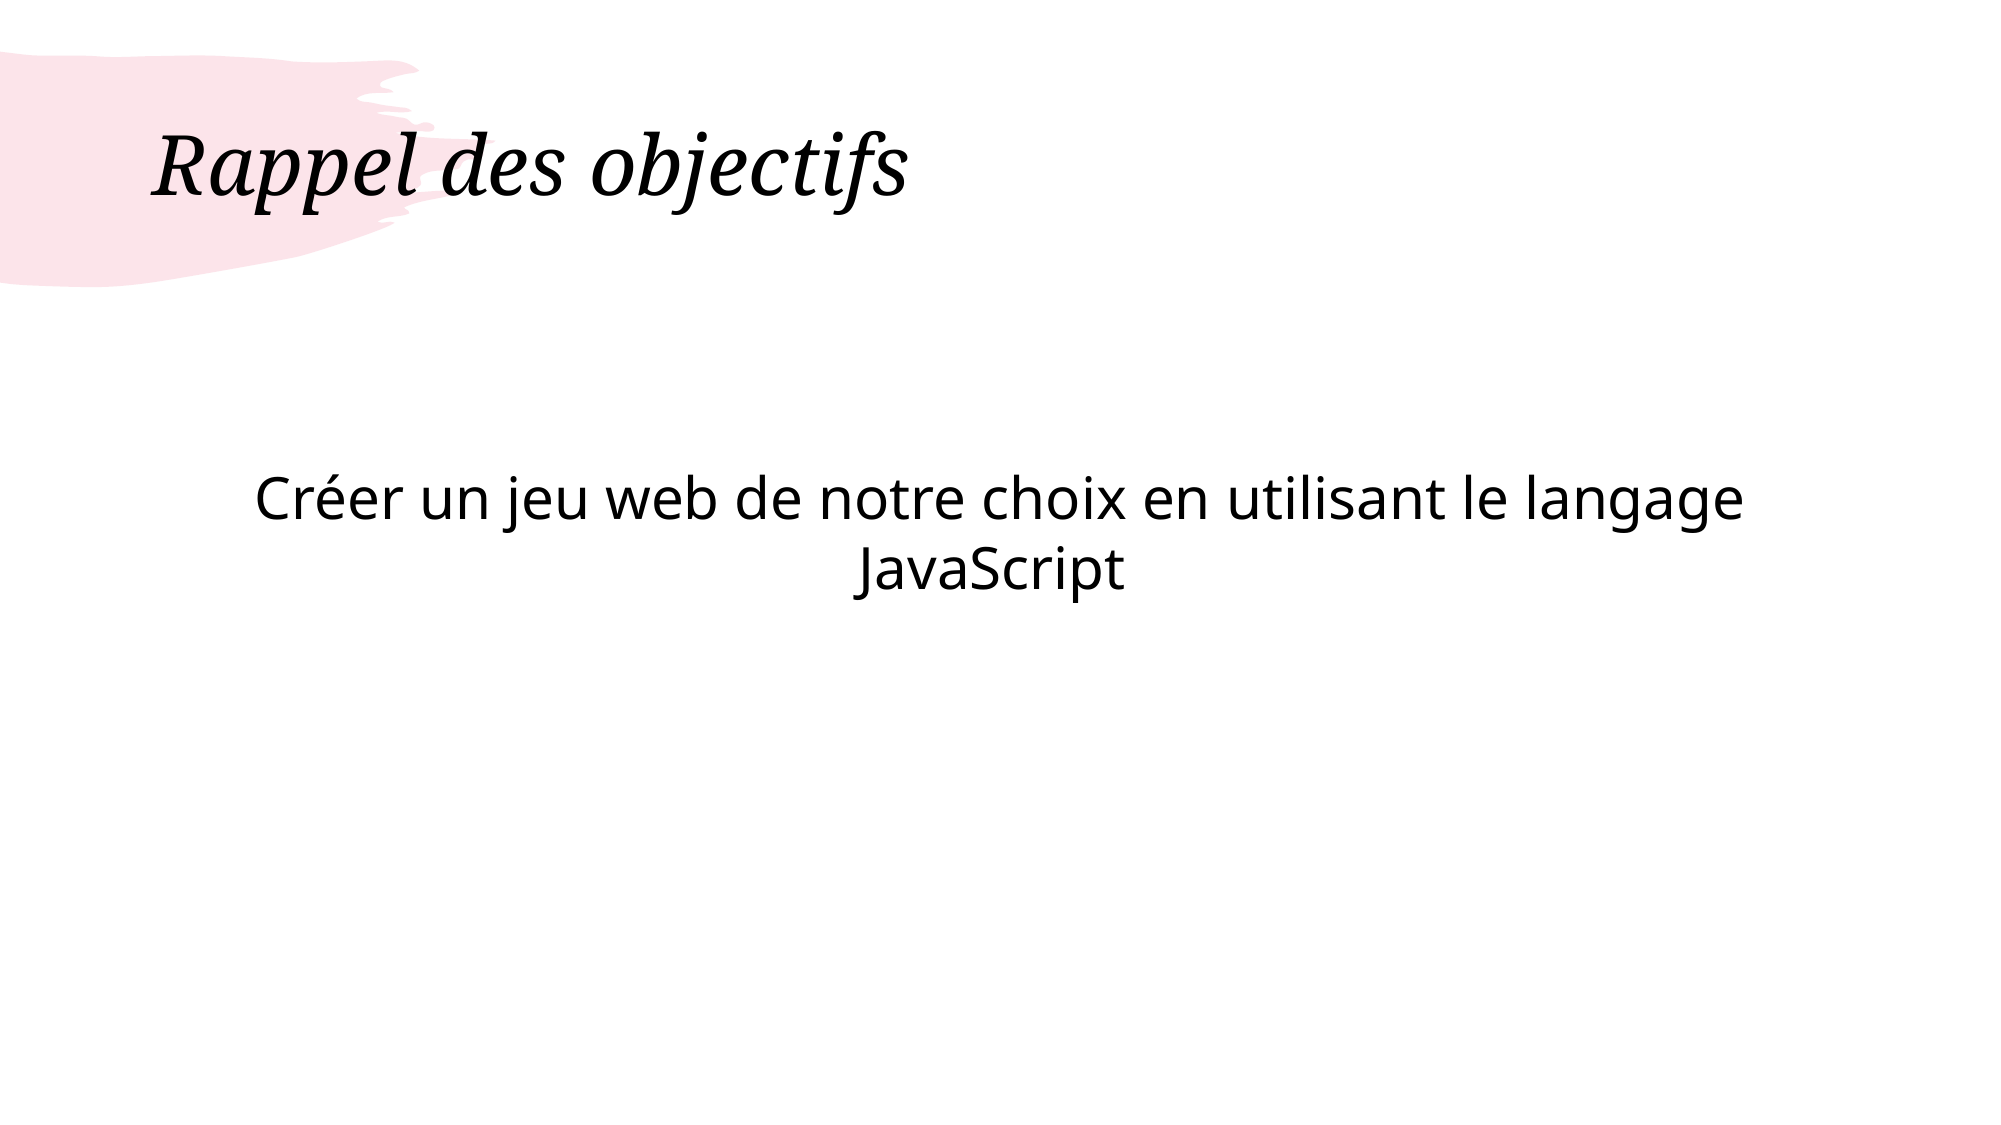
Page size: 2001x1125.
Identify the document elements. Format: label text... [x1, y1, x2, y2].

list Créer un jeu web de notre choix en utilisant le langage JavaScript [137, 453, 1863, 672]
title Rappel des objectifs [137, 59, 1863, 278]
